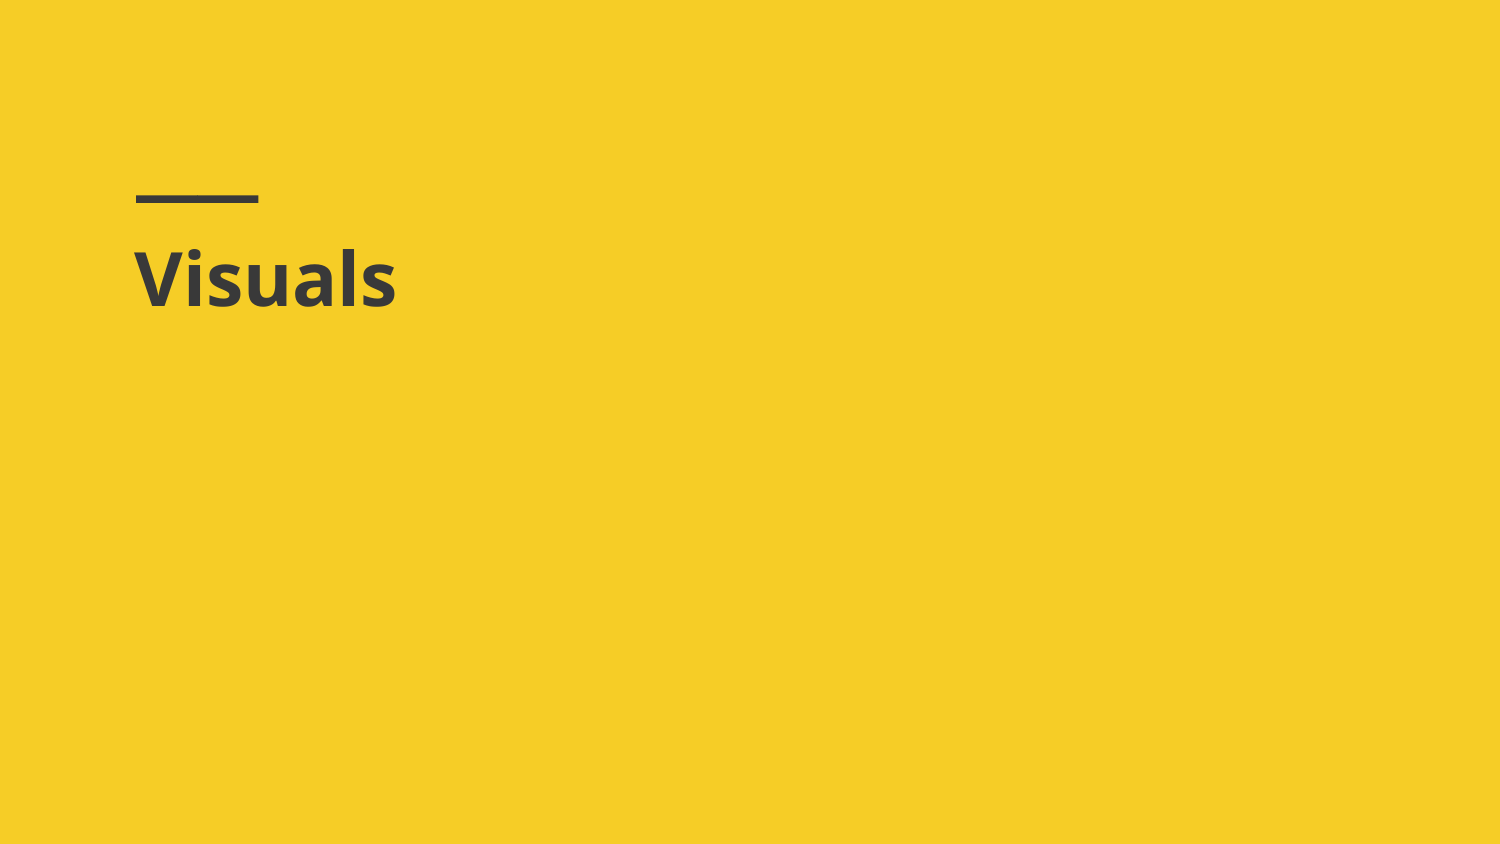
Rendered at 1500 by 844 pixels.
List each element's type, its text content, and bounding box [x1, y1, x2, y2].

title Visuals [119, 216, 1381, 466]
